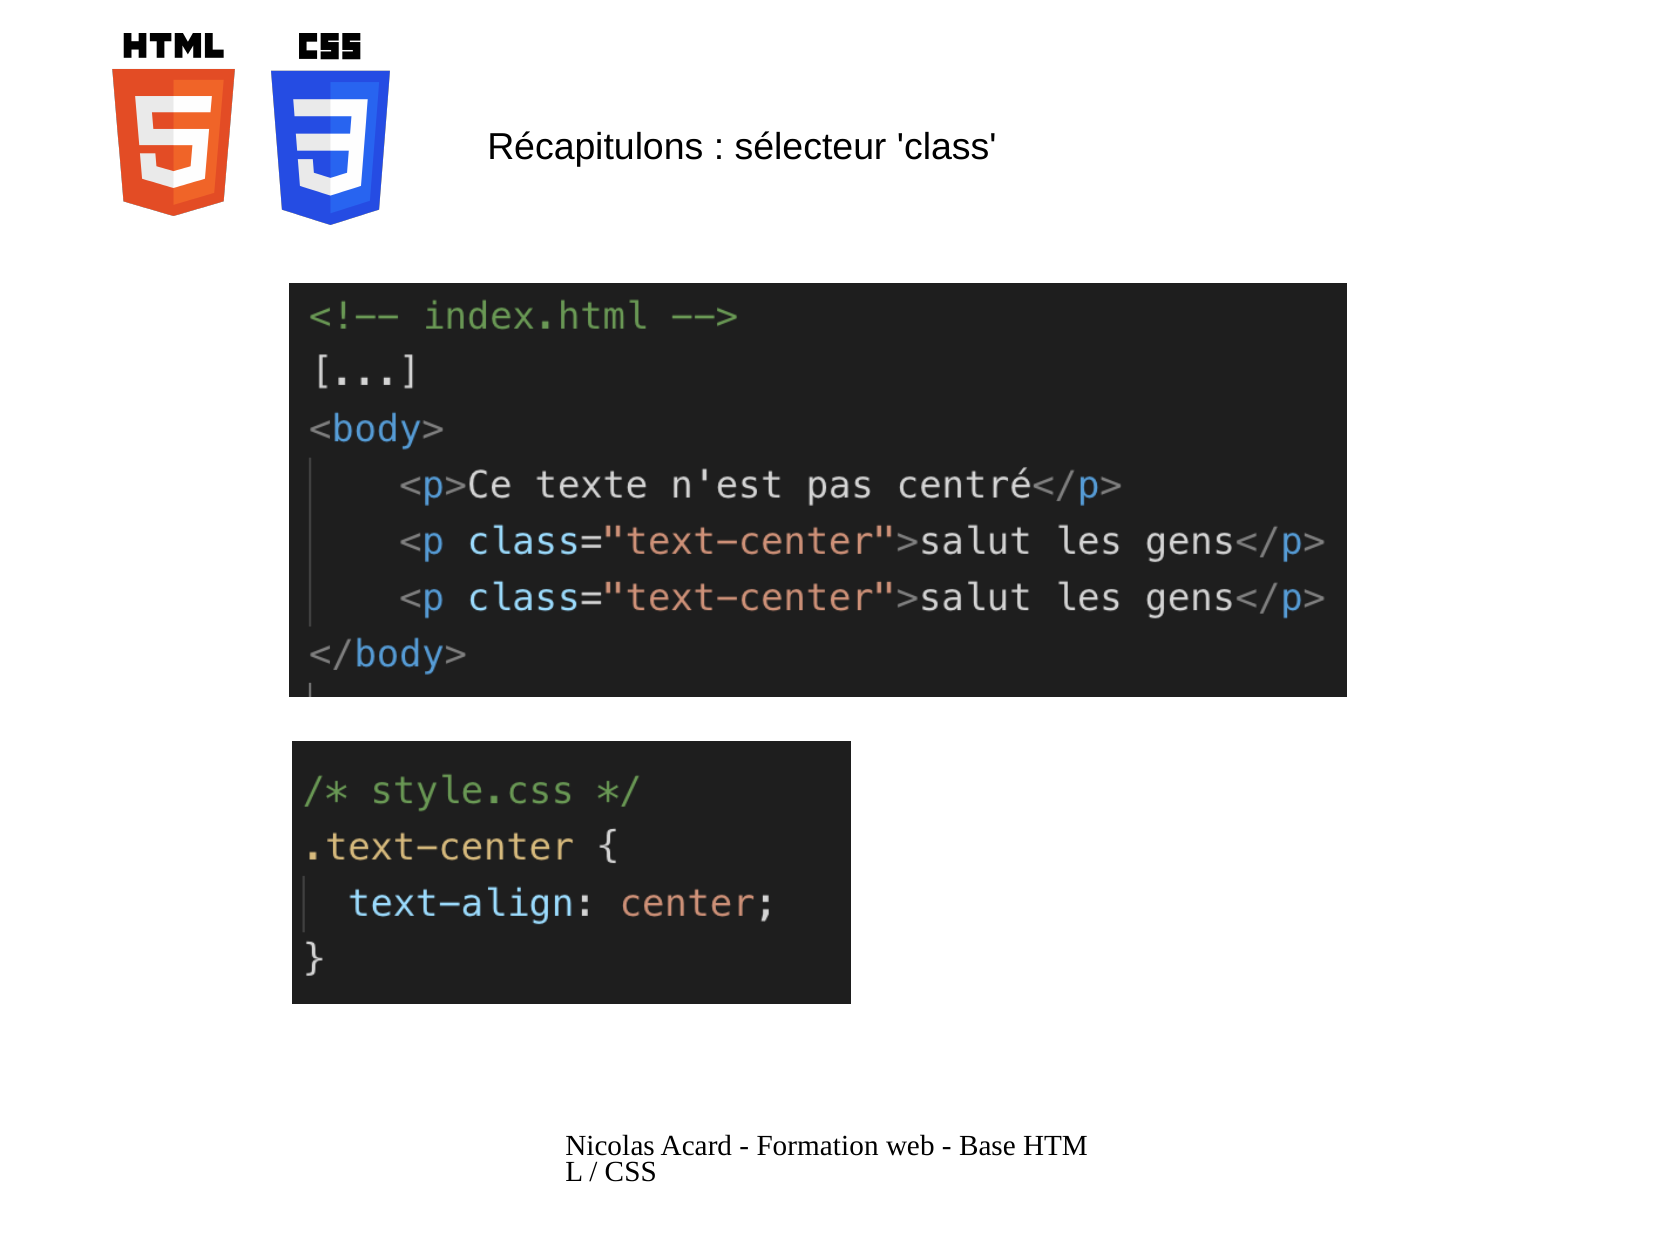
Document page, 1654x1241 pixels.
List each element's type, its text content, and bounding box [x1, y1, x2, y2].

picture [87, 33, 260, 216]
picture [292, 741, 851, 1004]
picture [271, 33, 390, 225]
picture [289, 283, 1347, 697]
text_box Récapitulons : sélecteur 'class' [472, 118, 1453, 217]
